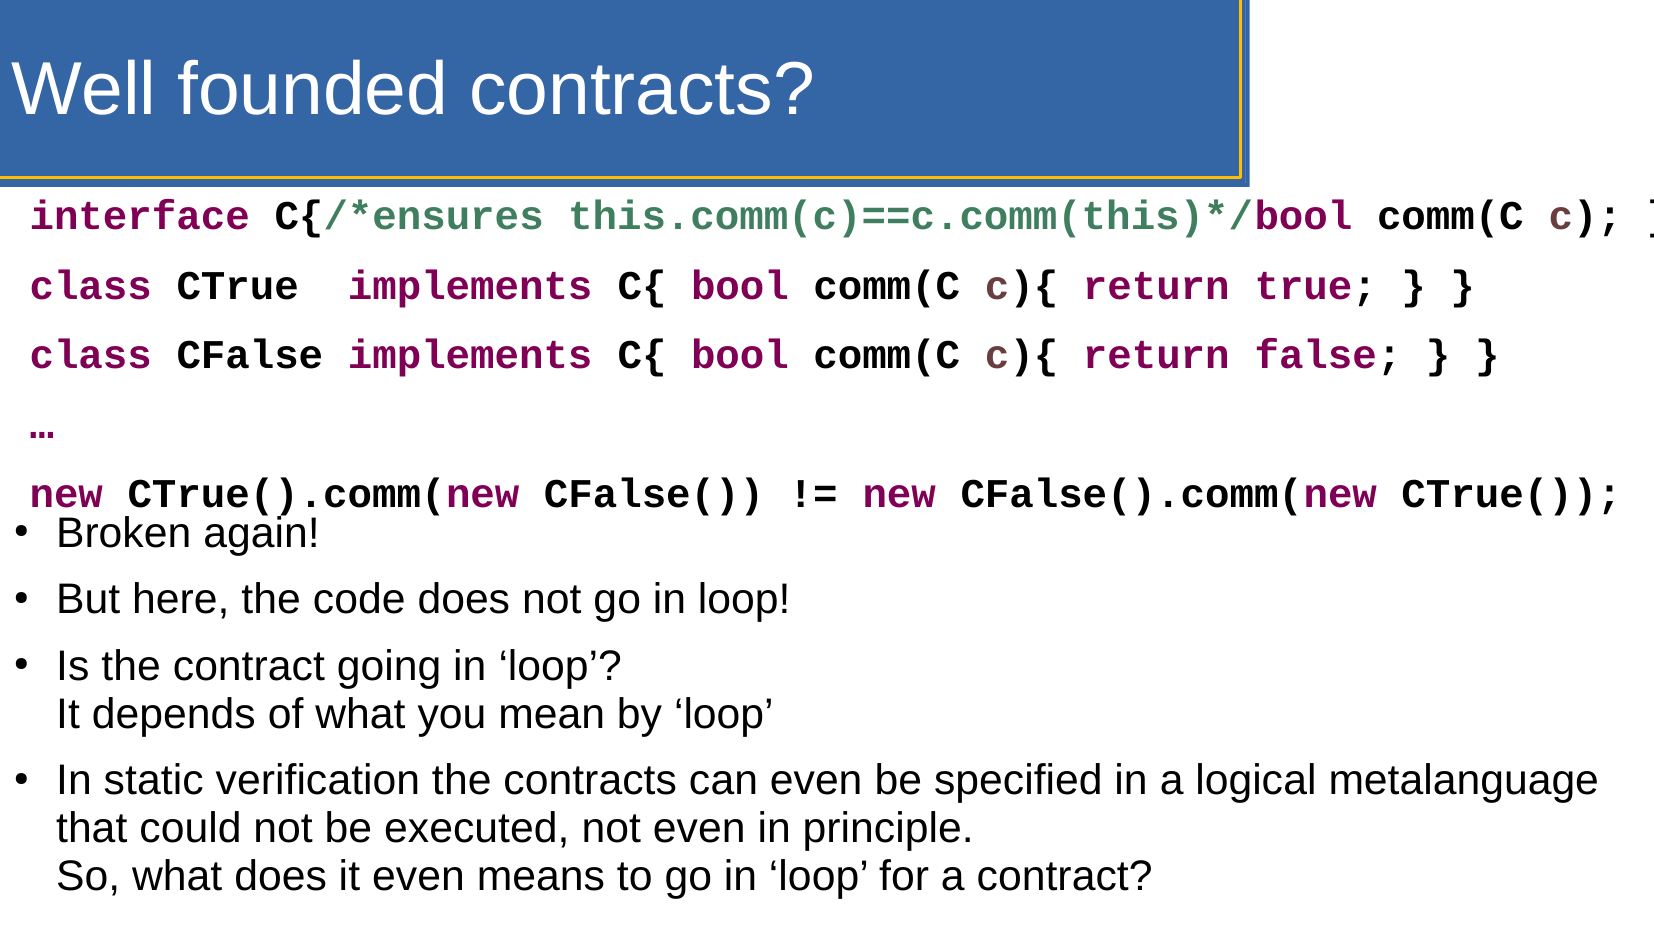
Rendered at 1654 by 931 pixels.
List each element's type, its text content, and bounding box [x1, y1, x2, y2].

list Broken again! But here, the code does not go in loop! Is the contract going in ‘loop’? It depends of what you mean by ‘loop’ In static verification the contracts can even be specified in a logical metalanguage that could not be executed, not even in principle. So, what does it even means to go in ‘loop’ for a contract? [0, 508, 1651, 901]
title Well founded contracts? [11, 14, 1164, 163]
list interface C{/*ensures this.comm(c)==c.comm(this)*/bool comm(C c); } class CTrue implements C{ bool comm(C c){ return true; } } class CFalse implements C{ bool comm(C c){ return false; } } … new CTrue().comm(new CFalse()) != new CFalse().comm(new CTrue()); [29, 195, 1654, 526]
